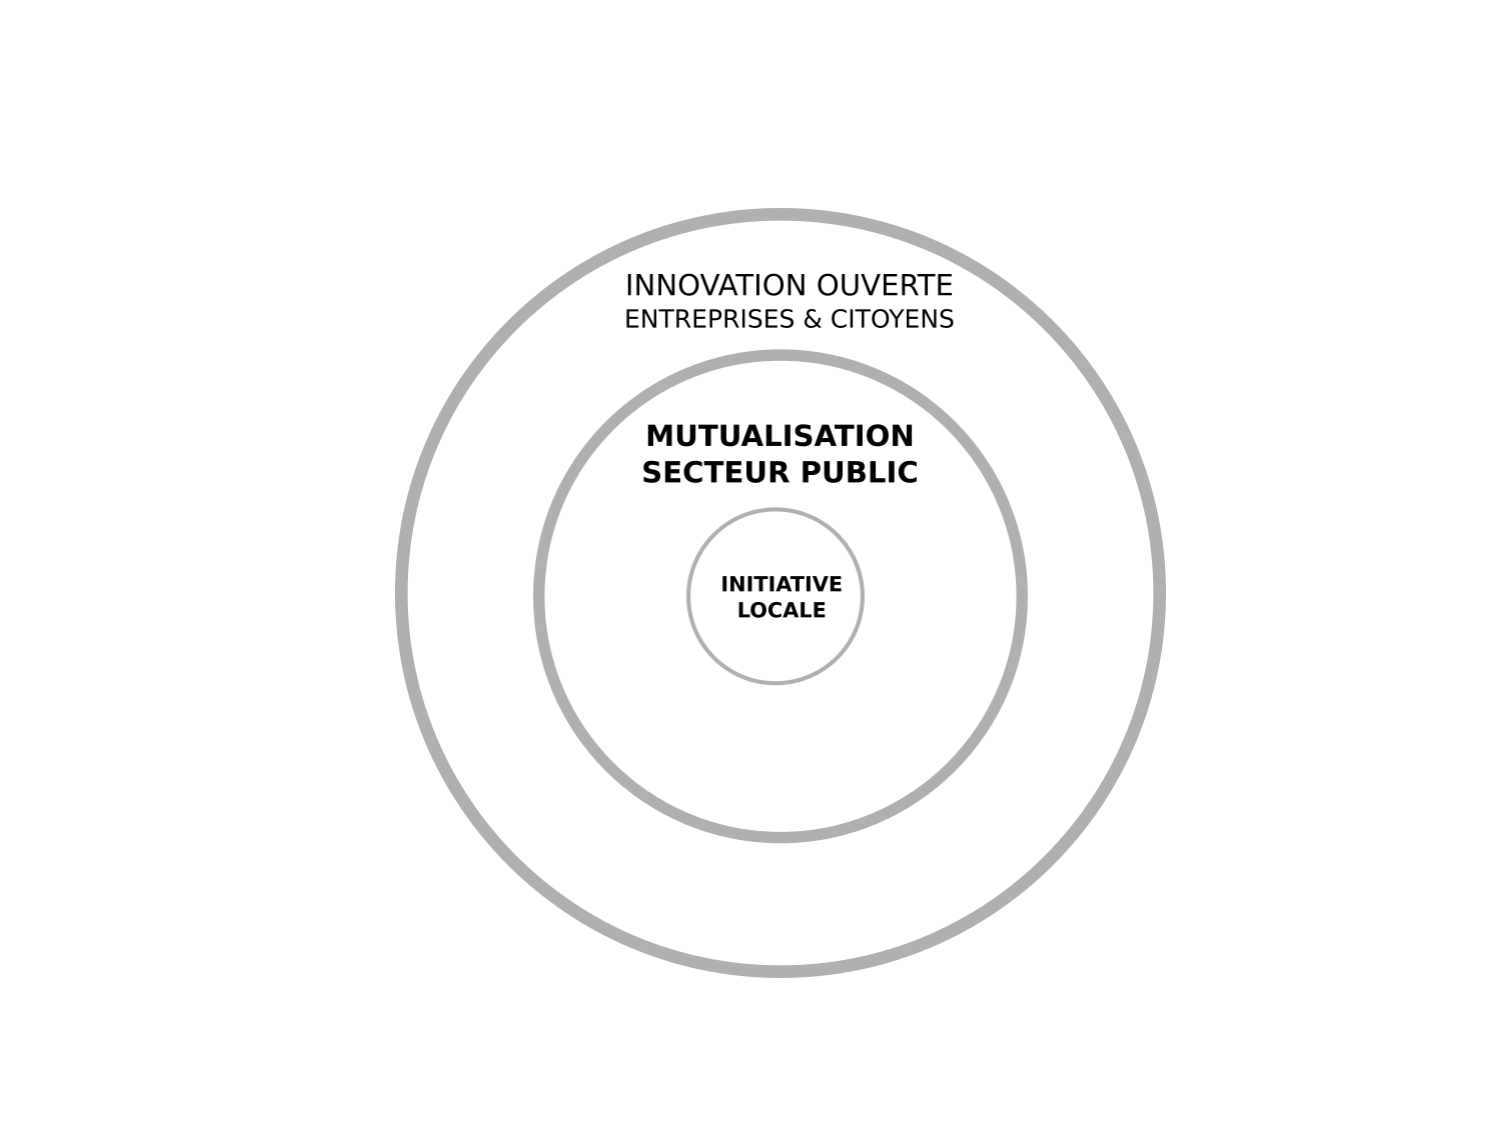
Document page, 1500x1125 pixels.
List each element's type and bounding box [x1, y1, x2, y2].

picture [395, 208, 1166, 979]
